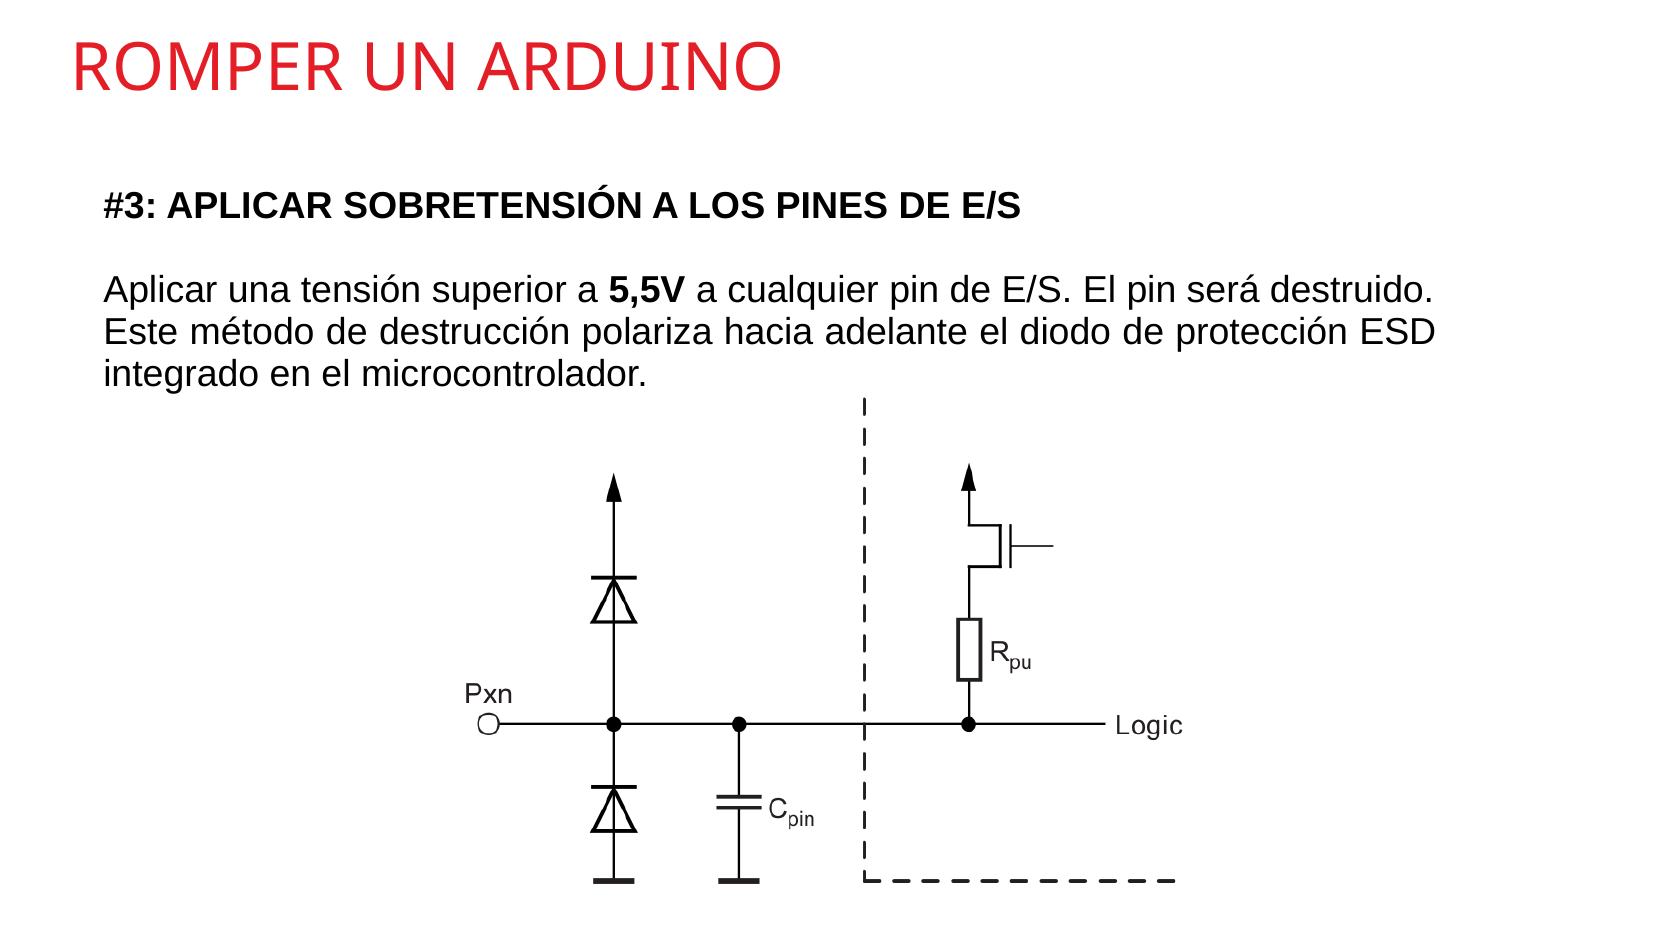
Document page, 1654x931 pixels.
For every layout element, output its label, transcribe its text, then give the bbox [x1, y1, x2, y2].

title ROMPER UN ARDUINO [70, 11, 1347, 118]
picture [442, 457, 1211, 904]
text_box #3: APLICAR SOBRETENSIÓN A LOS PINES DE E/S Aplicar una tensión superior a 5,5V a cualquier pin de E/S. El pin será destruido. Este método de destrucción polariza hacia adelante el diodo de protección ESD integrado en el microcontrolador. [88, 177, 1565, 457]
